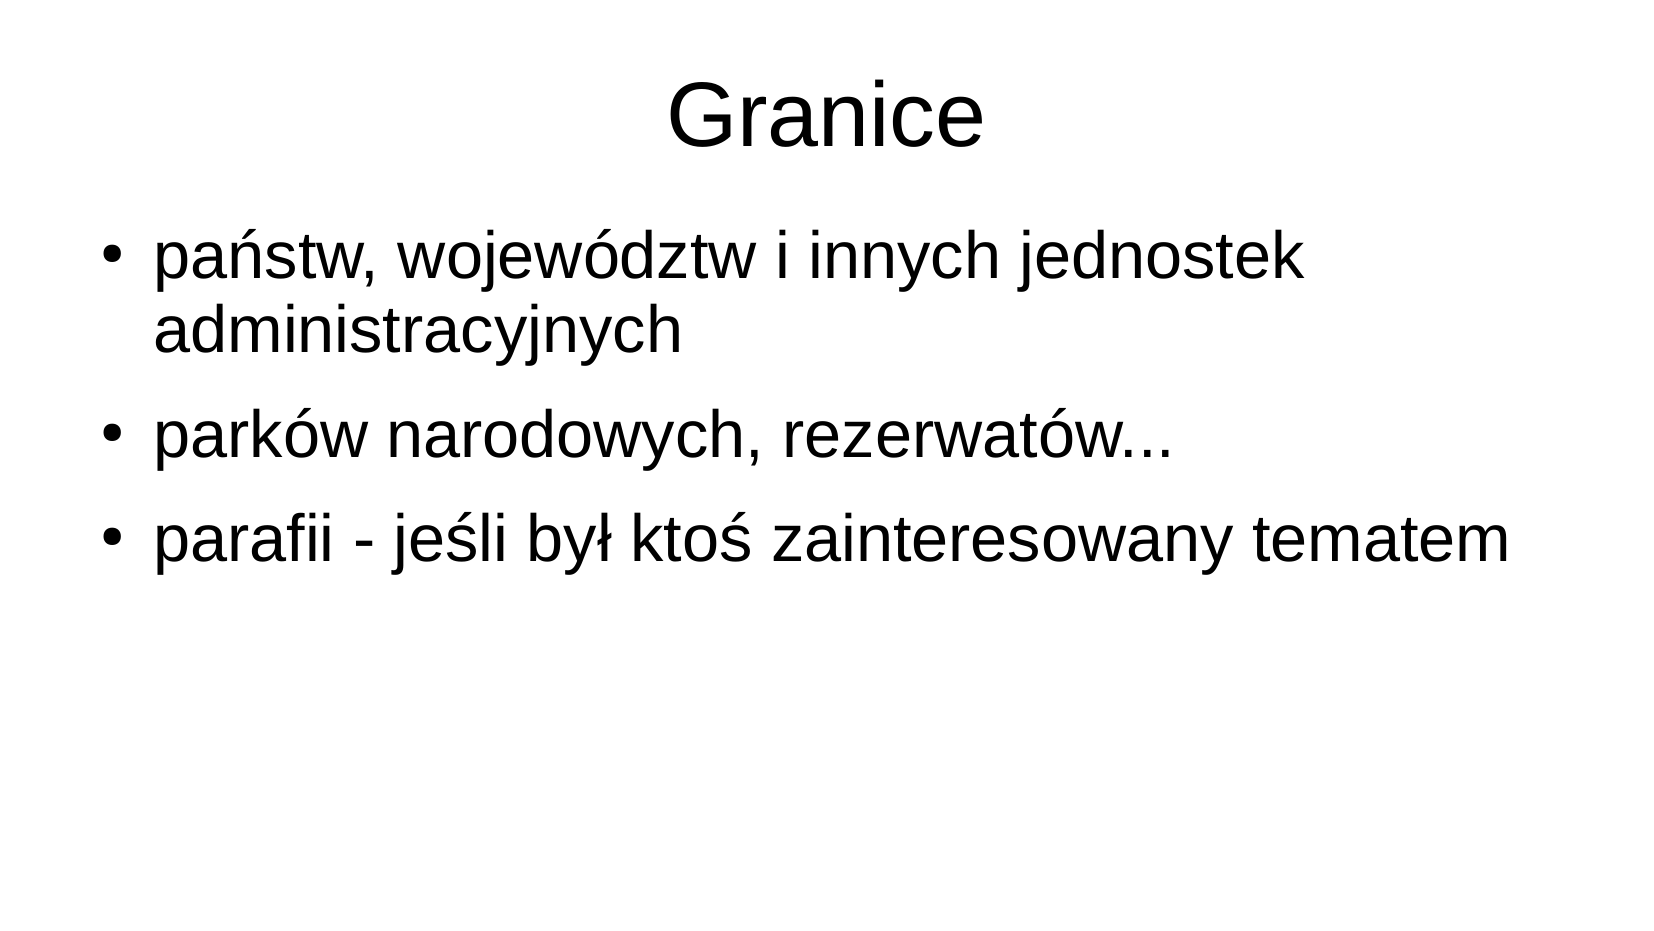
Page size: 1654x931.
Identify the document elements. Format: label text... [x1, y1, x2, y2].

title Granice [82, 37, 1571, 193]
list państw, województw i innych jednostek administracyjnych parków narodowych, rezerwatów... parafii - jeśli był ktoś zainteresowany tematem [82, 217, 1571, 757]
